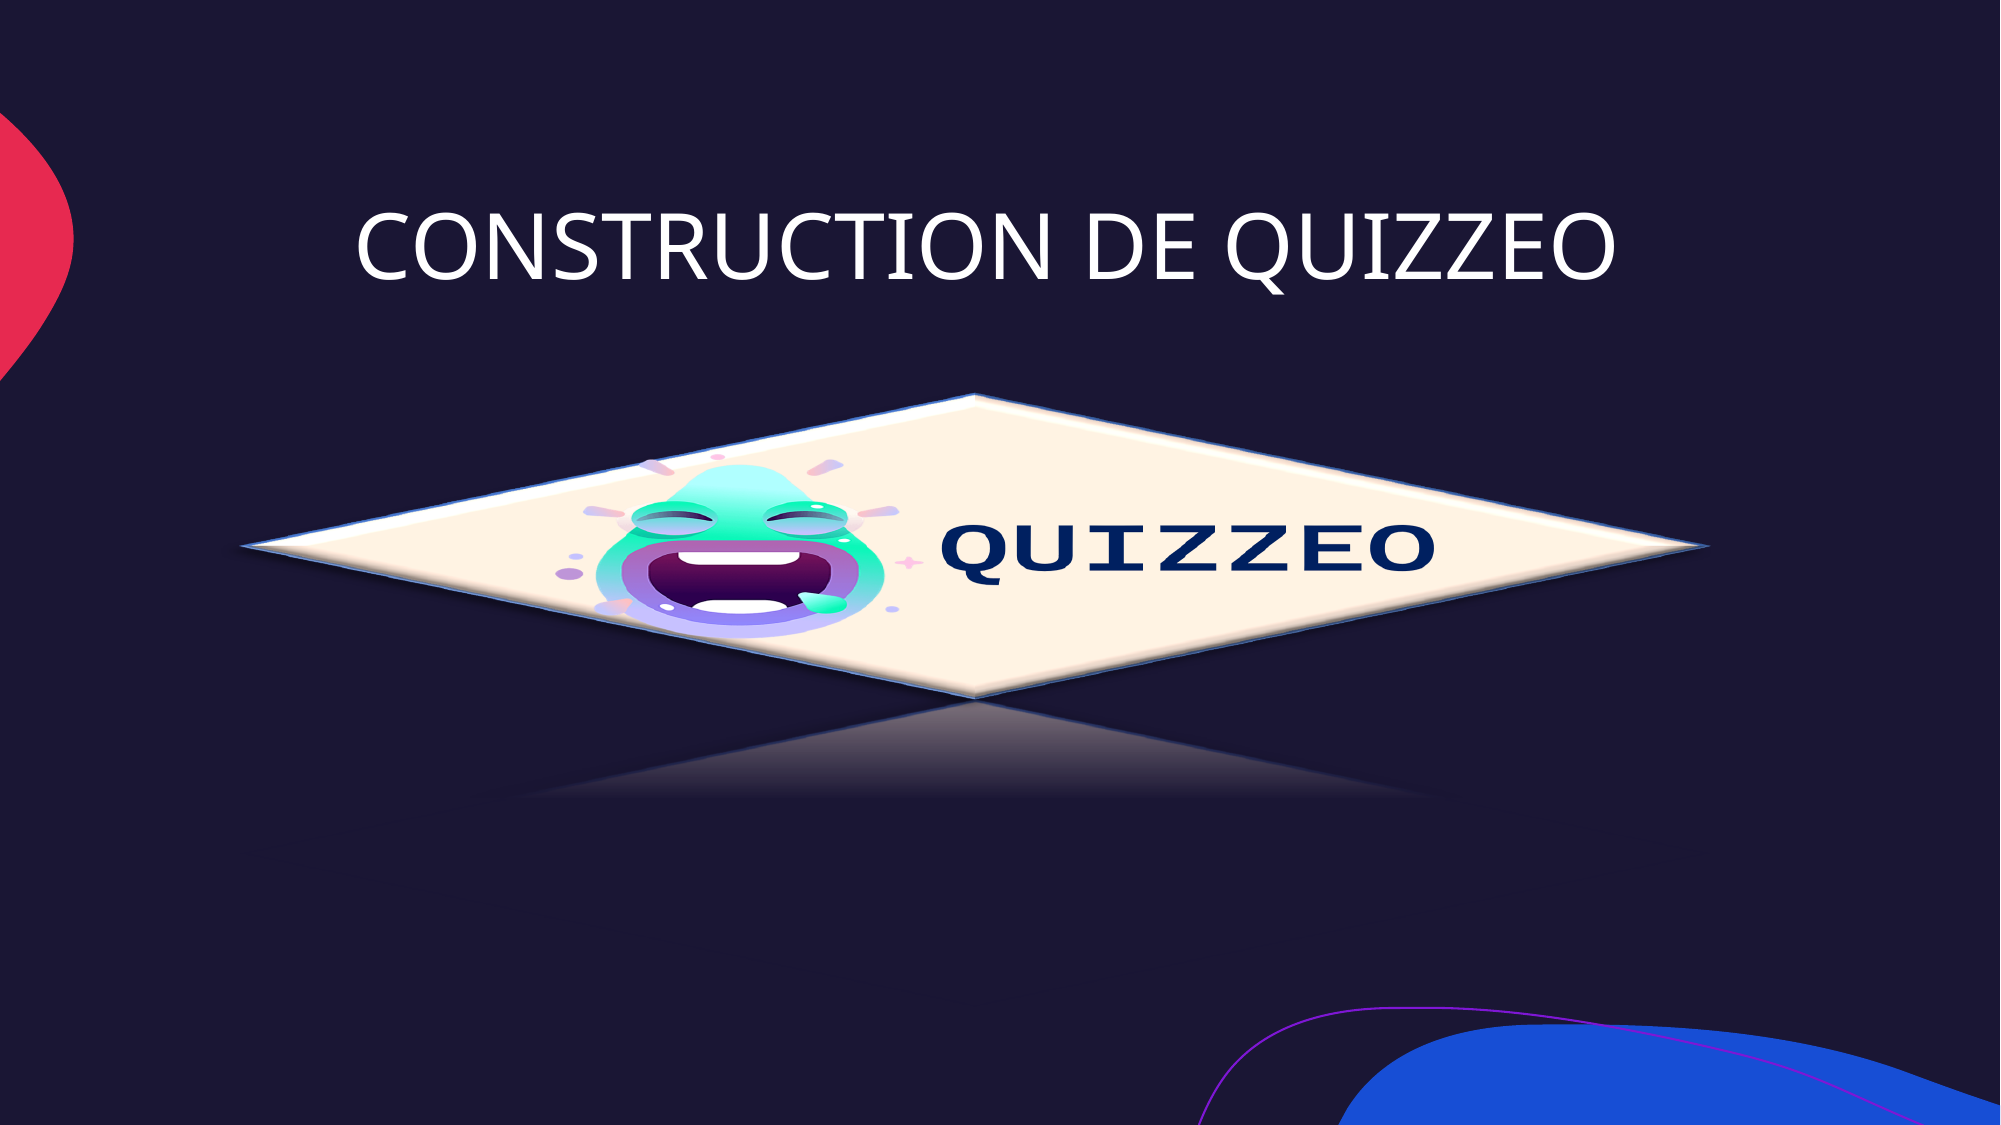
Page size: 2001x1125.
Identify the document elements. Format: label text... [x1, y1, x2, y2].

title CONSTRUCTION DE QUIZZEO [125, 125, 1876, 376]
picture [208, 387, 1724, 1013]
